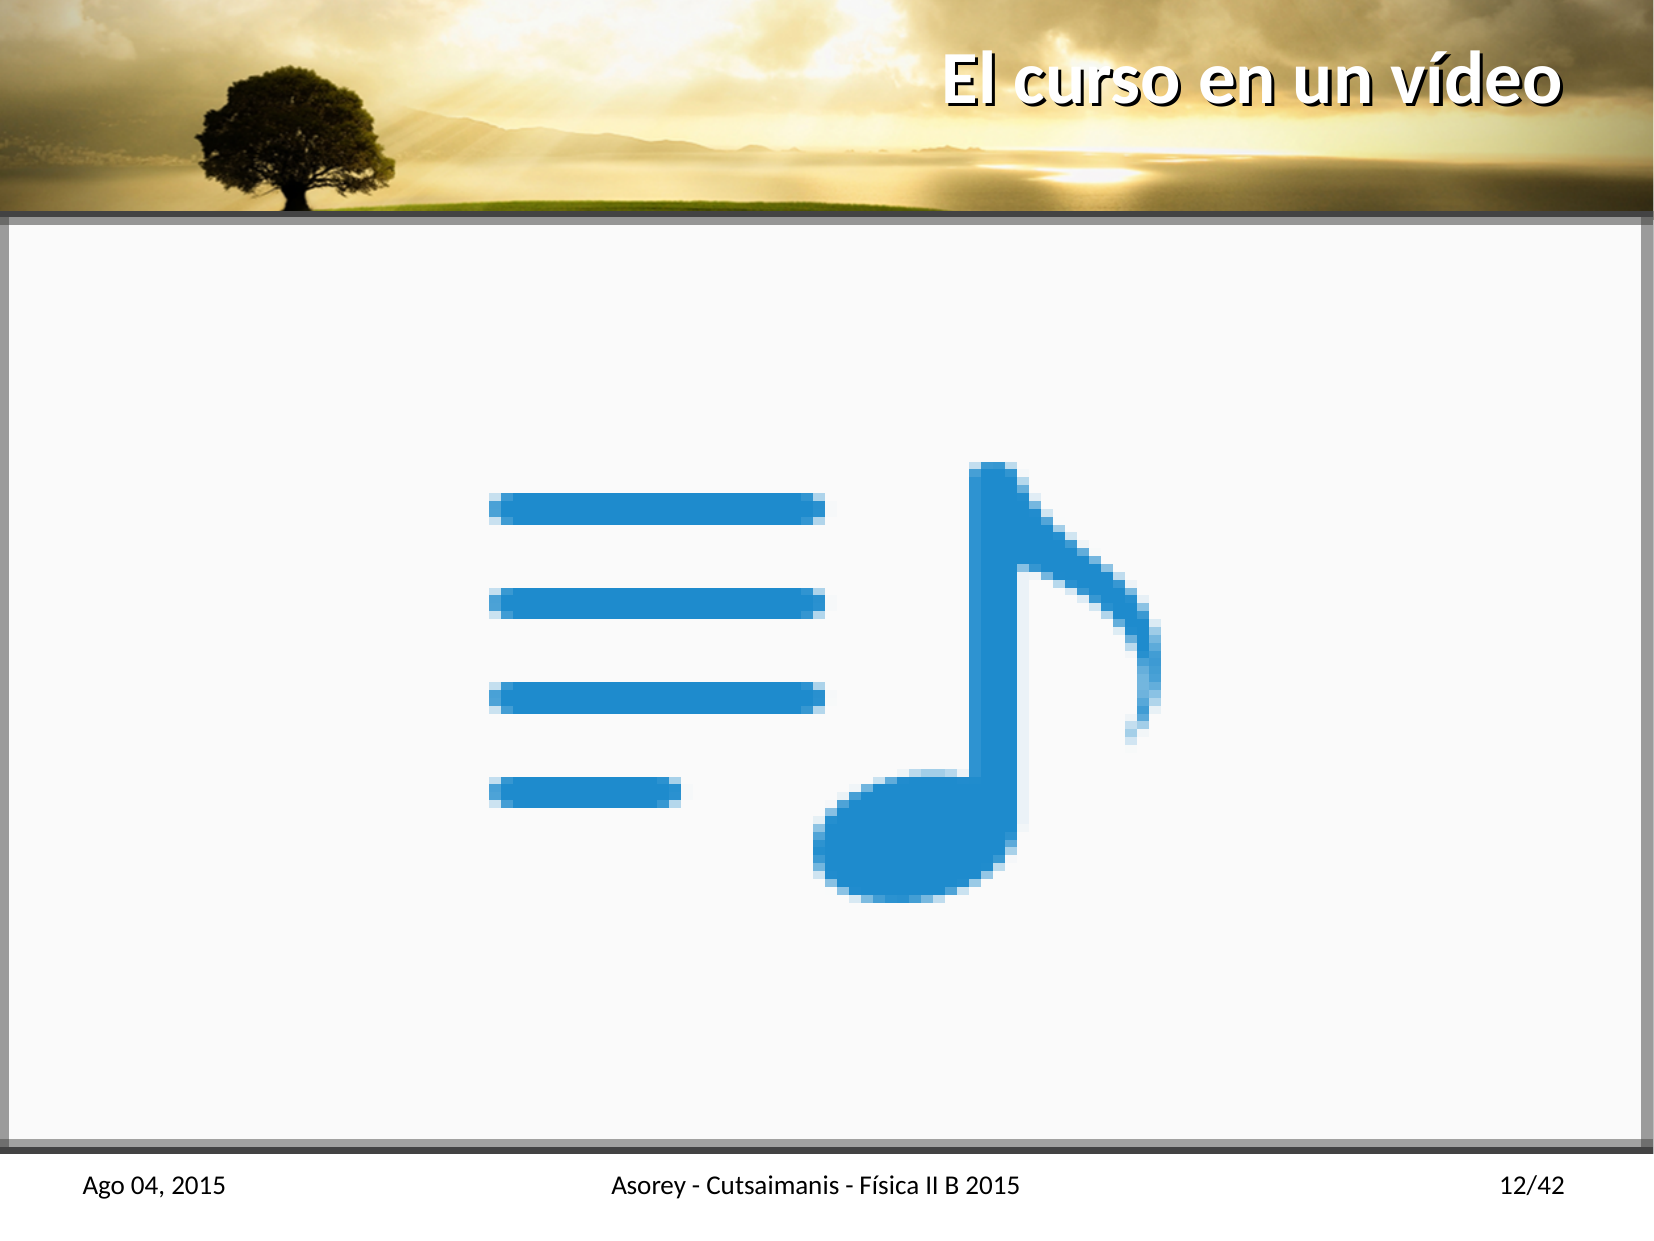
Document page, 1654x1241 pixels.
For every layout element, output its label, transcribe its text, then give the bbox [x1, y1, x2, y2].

text_box [0, 210, 1654, 1156]
title El curso en un vídeo [75, 19, 1564, 151]
picture [0, 0, 1654, 210]
